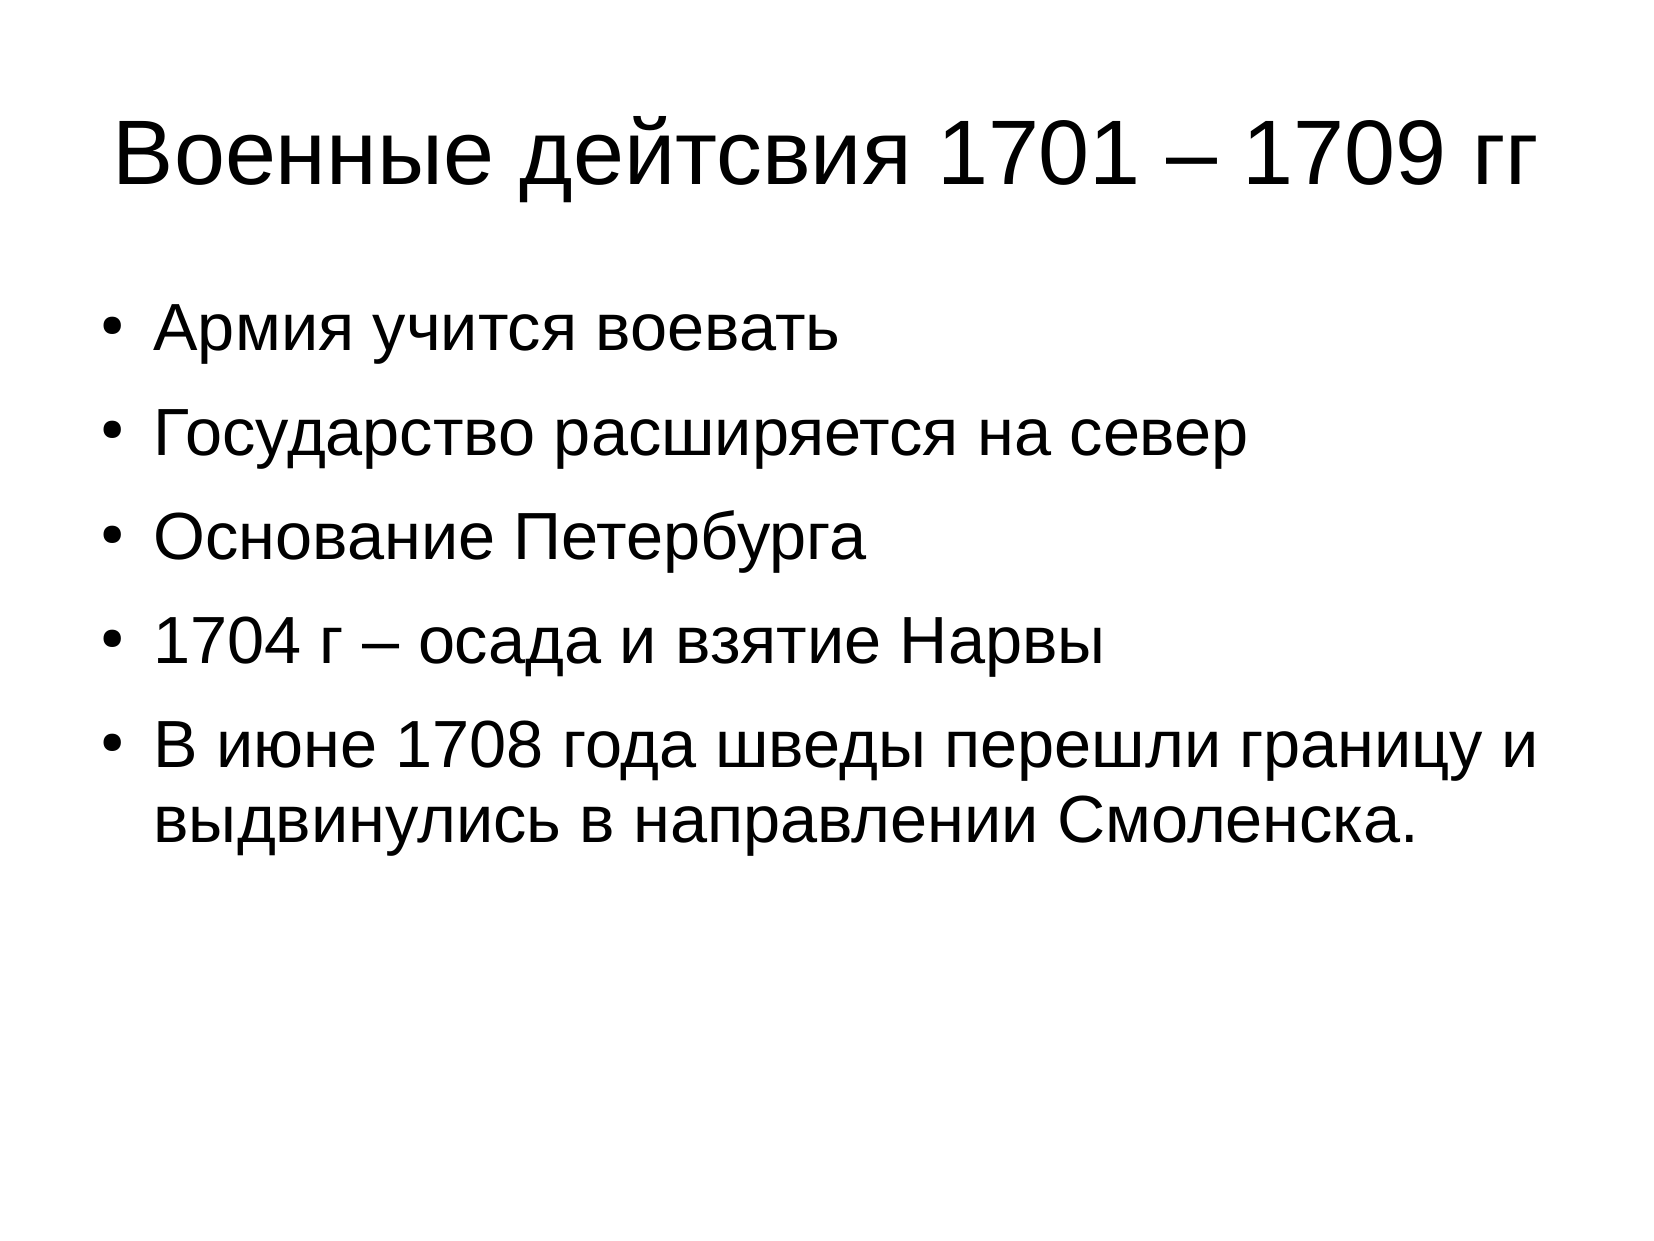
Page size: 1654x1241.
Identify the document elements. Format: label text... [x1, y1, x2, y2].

title Военные дейтсвия 1701 – 1709 гг [82, 49, 1571, 257]
list Армия учится воевать Государство расширяется на север Основание Петербурга 1704 г – осада и взятие Нарвы В июне 1708 года шведы перешли границу и выдвинулись в направлении Смоленска. [82, 290, 1571, 1109]
